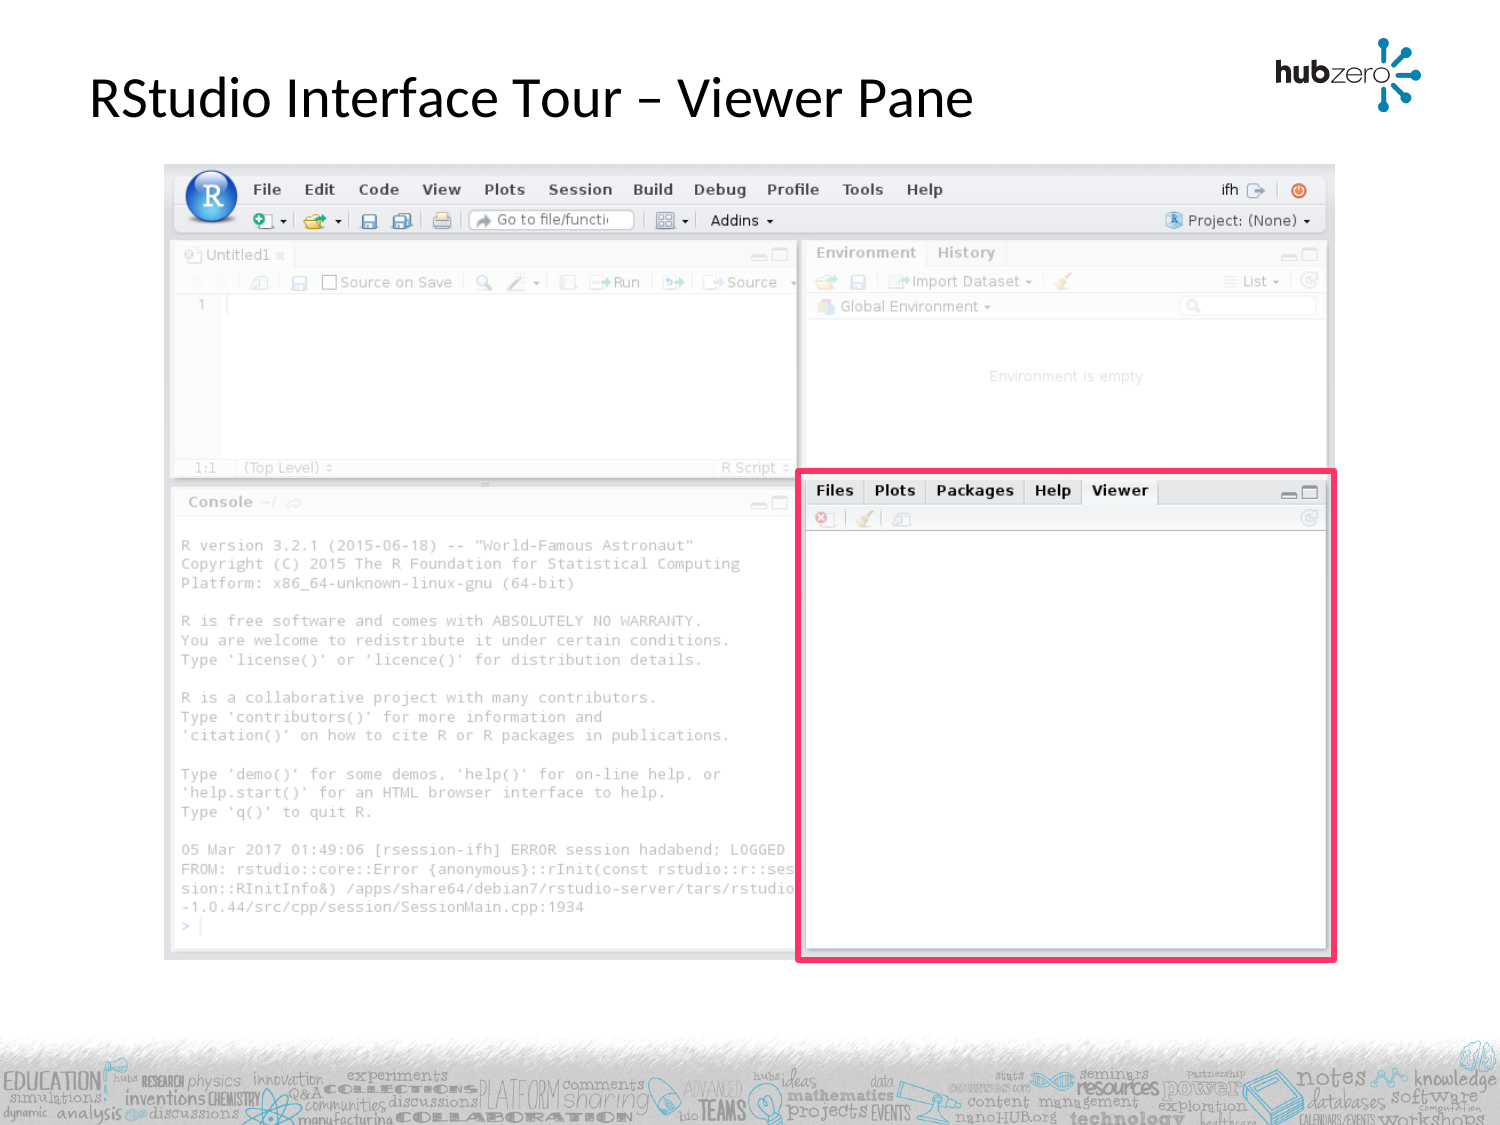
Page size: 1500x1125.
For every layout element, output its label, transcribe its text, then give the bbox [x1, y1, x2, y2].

text_box [801, 474, 1328, 480]
picture [0, 1034, 1500, 1125]
text_box [801, 239, 1328, 468]
text_box [170, 486, 795, 952]
title RStudio Interface Tour – Viewer Pane [75, 44, 1426, 144]
picture [1272, 35, 1424, 44]
picture [164, 164, 1335, 961]
picture [801, 474, 1331, 957]
text_box [169, 239, 797, 479]
